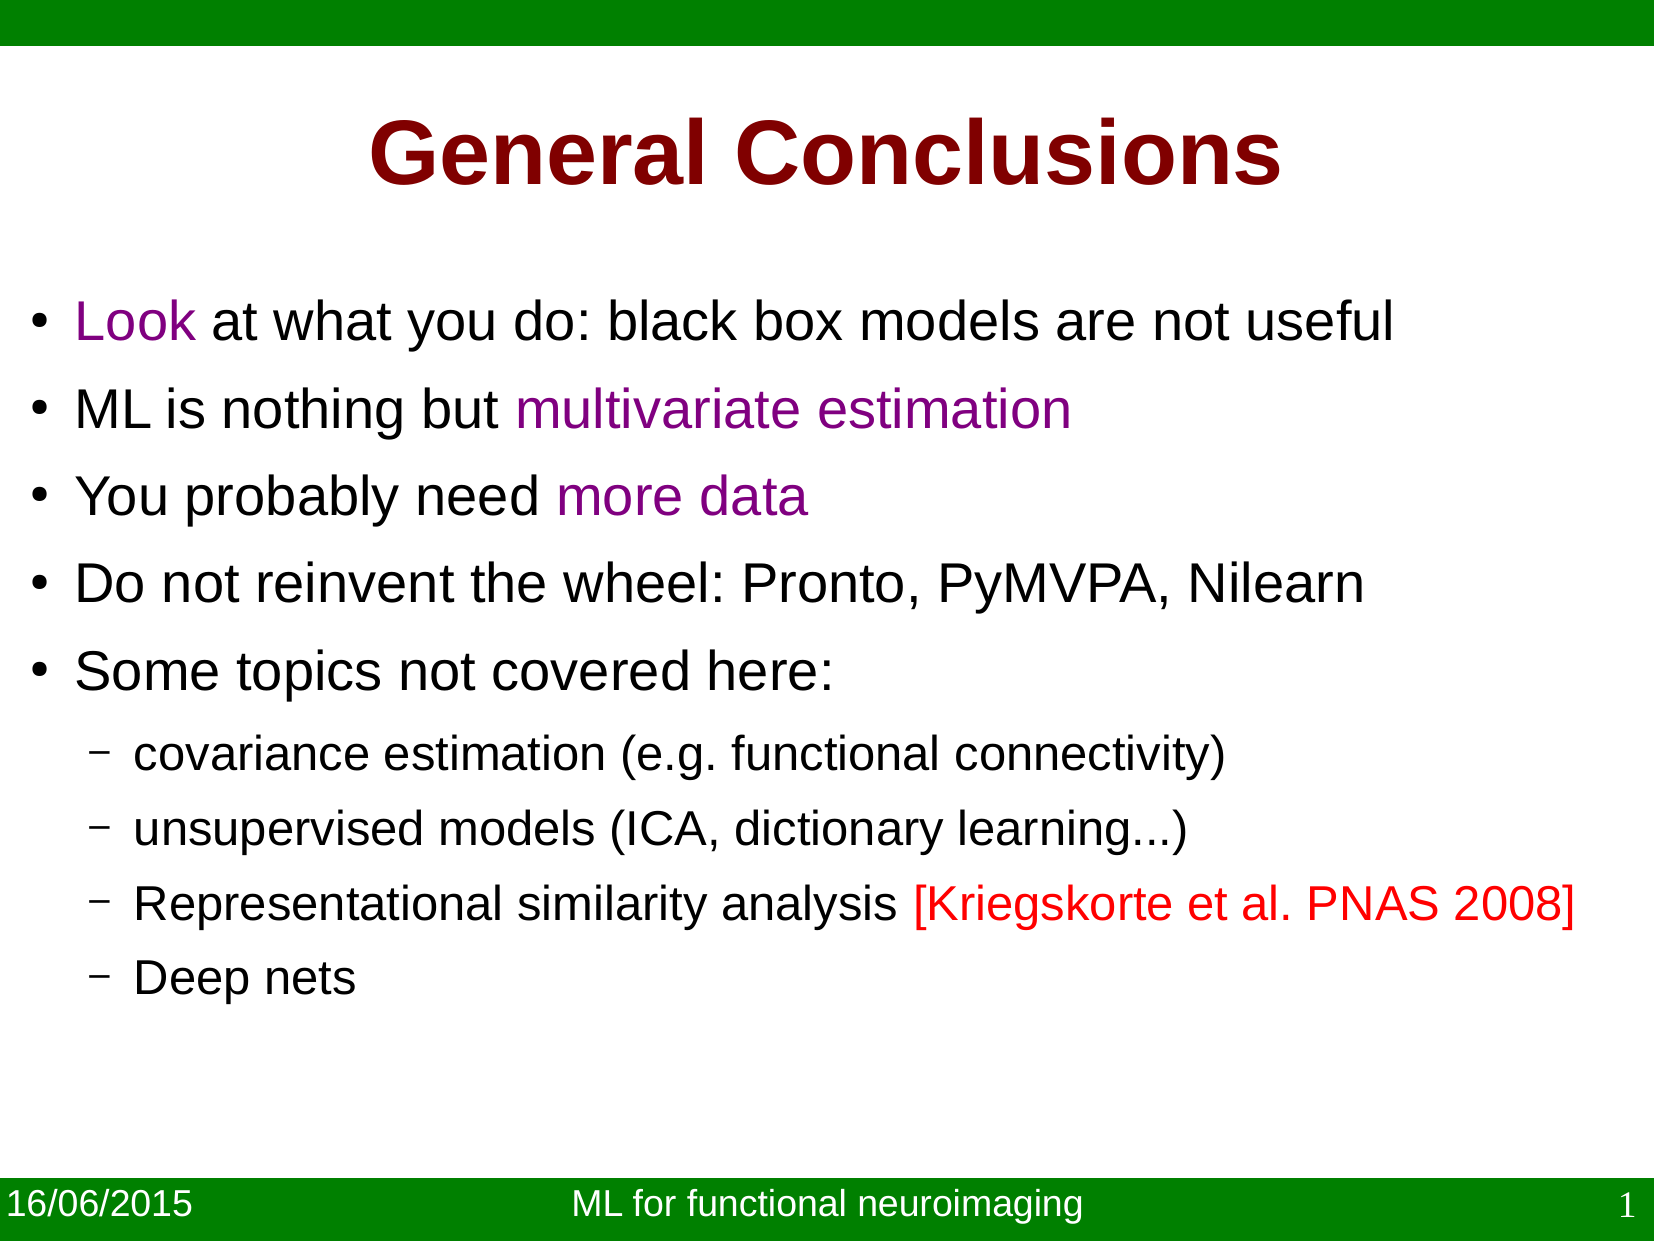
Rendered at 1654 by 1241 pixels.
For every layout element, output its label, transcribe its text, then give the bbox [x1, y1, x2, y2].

title General Conclusions [82, 49, 1571, 257]
list Look at what you do: black box models are not useful ML is nothing but multivariate estimation You probably need more data Do not reinvent the wheel: Pronto, PyMVPA, Nilearn Some topics not covered here: covariance estimation (e.g. functional connectivity) unsupervised models (ICA, dictionary learning...) Representational similarity analysis [Kriegskorte et al. PNAS 2008] Deep nets [15, 290, 1636, 1010]
